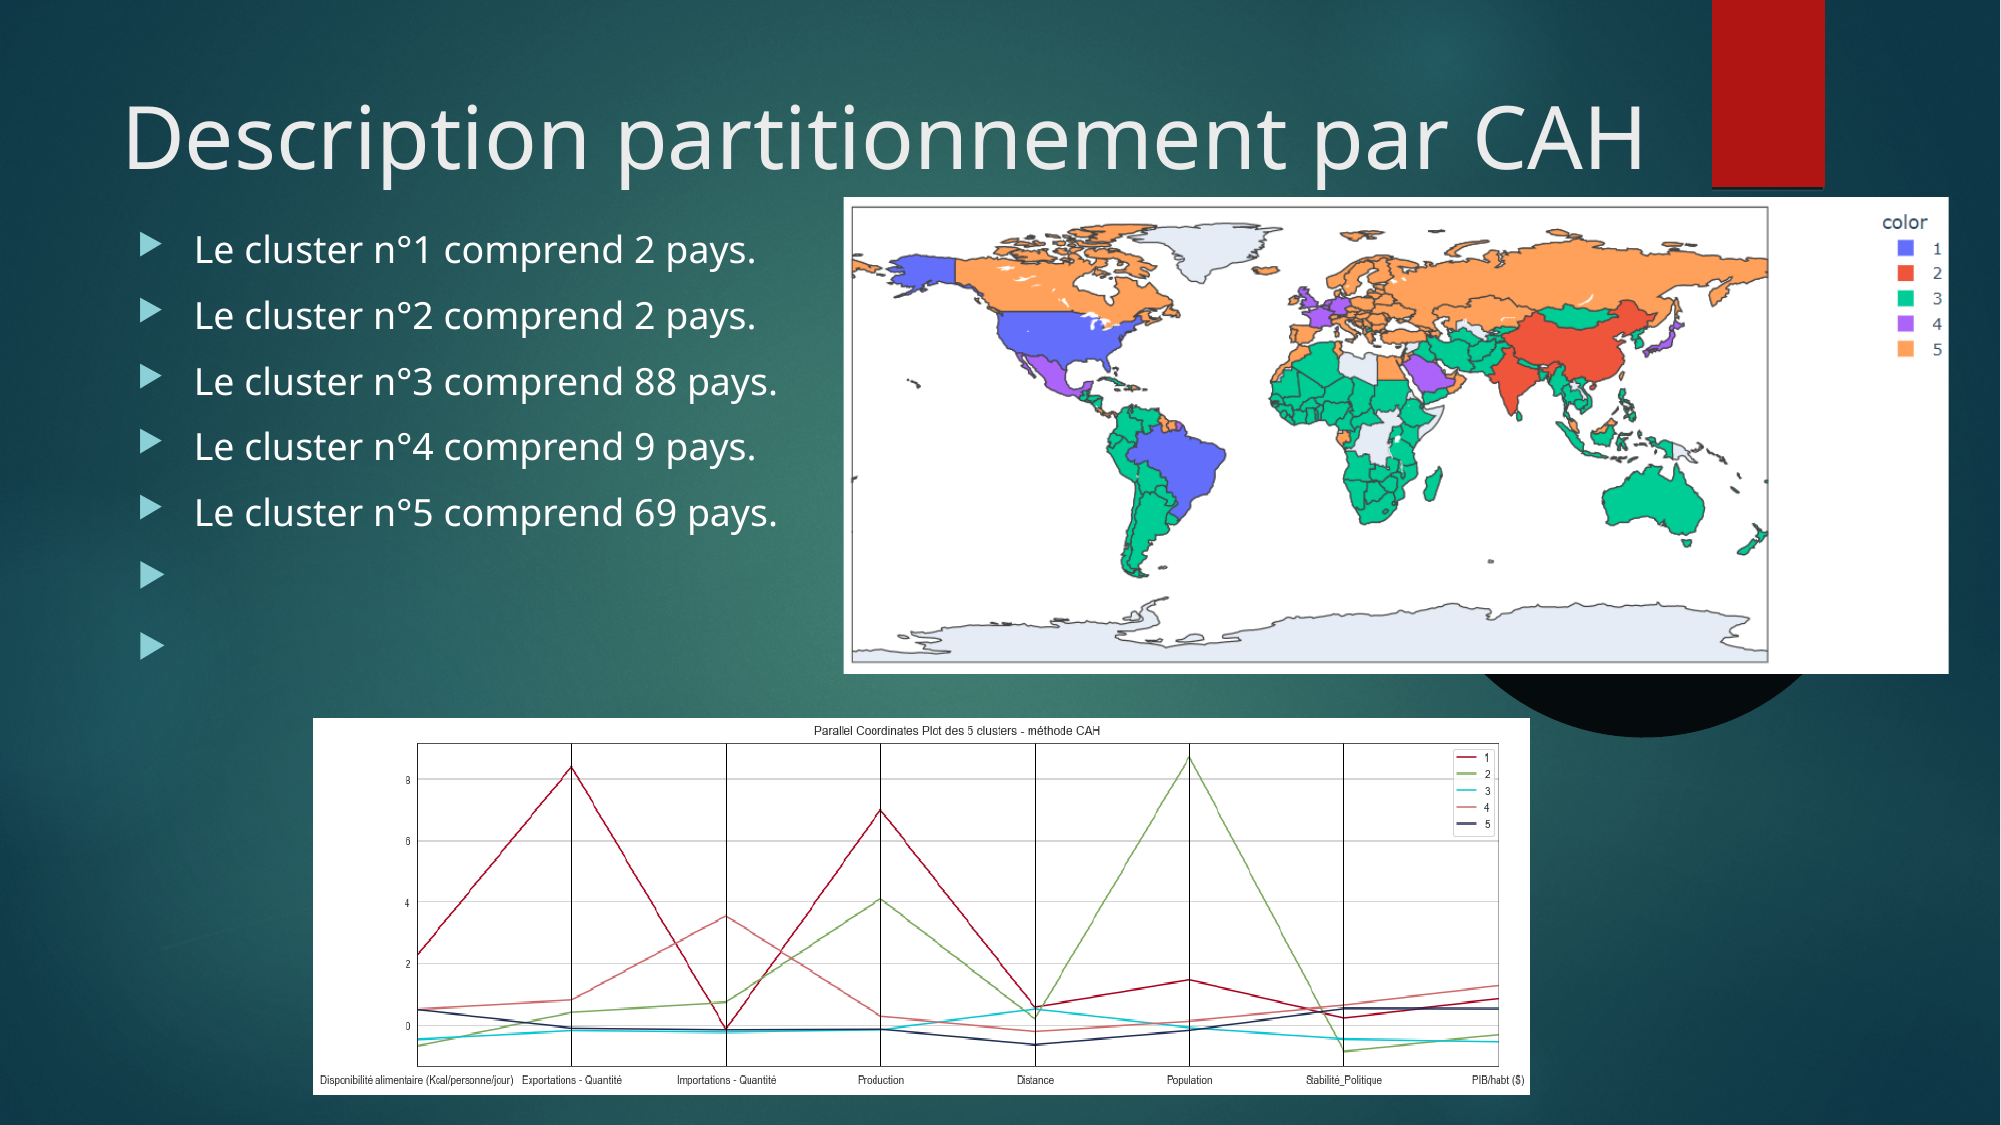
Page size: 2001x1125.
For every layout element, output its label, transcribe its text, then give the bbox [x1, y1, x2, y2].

list Le cluster n°1 comprend 2 pays. Le cluster n°2 comprend 2 pays. Le cluster n°3 comprend 88 pays. Le cluster n°4 comprend 9 pays. Le cluster n°5 comprend 69 pays. [122, 218, 1591, 907]
picture [843, 197, 1949, 675]
title Description partitionnement par CAH [106, 74, 1737, 198]
picture [313, 718, 1530, 1095]
